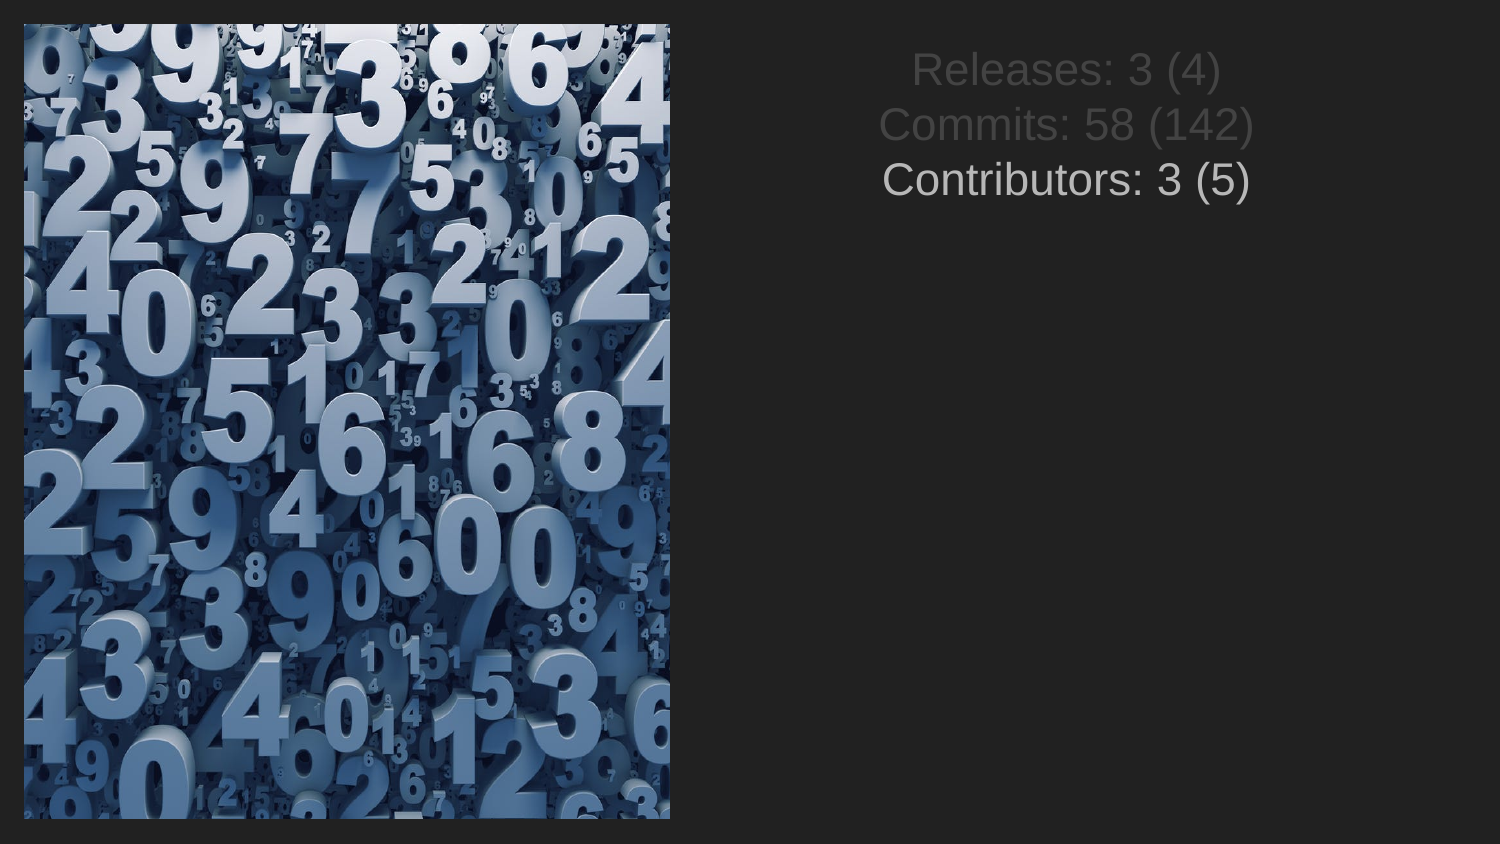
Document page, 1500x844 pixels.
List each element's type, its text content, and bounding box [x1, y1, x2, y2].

picture [24, 24, 670, 819]
text_box Releases: 3 (4) Commits: 58 (142) Contributors: 3 (5) [670, 24, 1464, 819]
